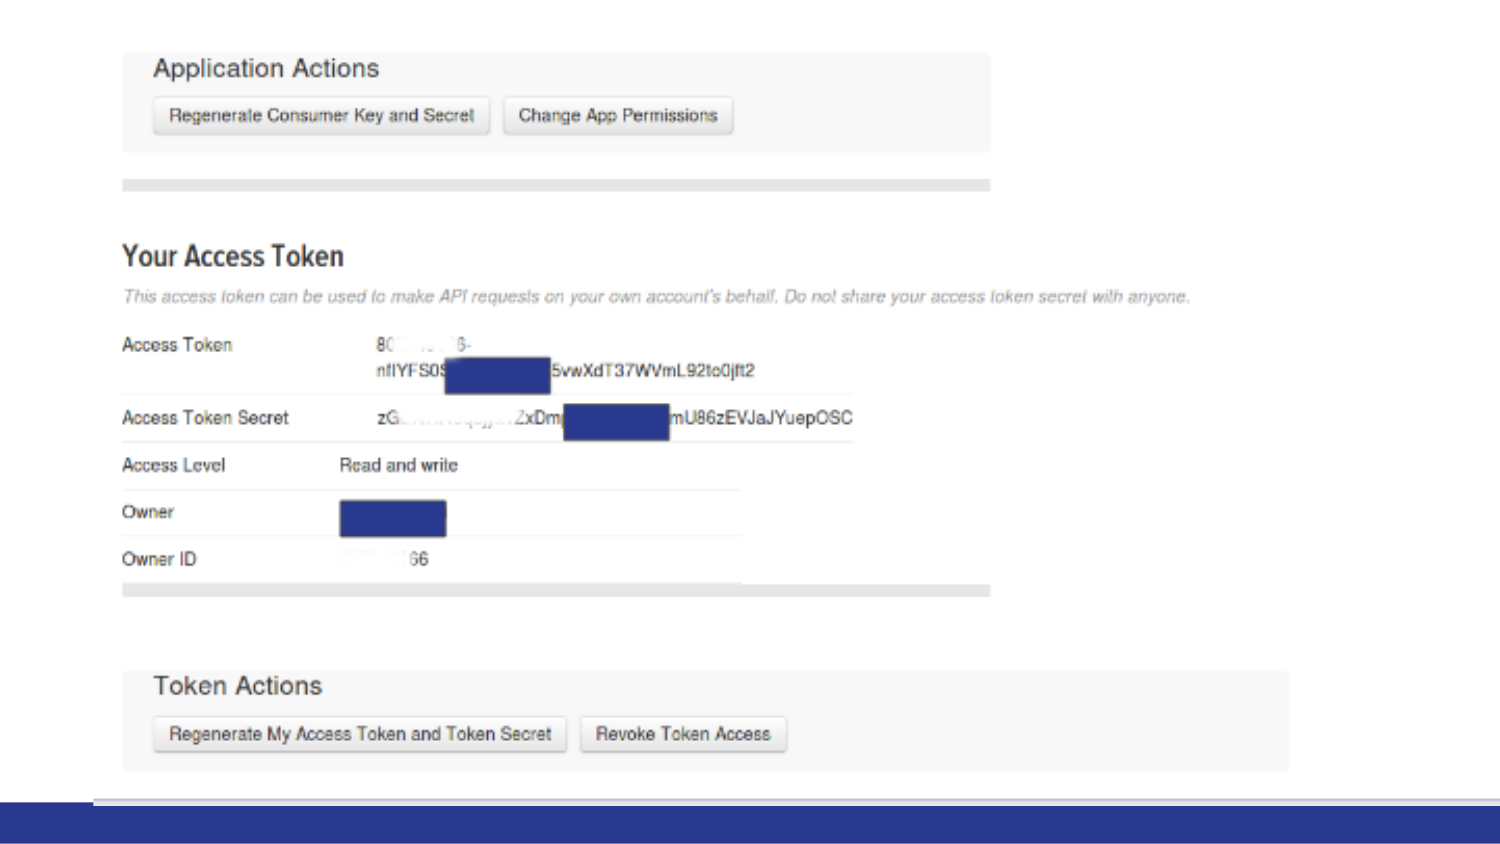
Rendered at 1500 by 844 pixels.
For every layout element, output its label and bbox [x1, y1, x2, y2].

picture [93, 11, 1500, 806]
